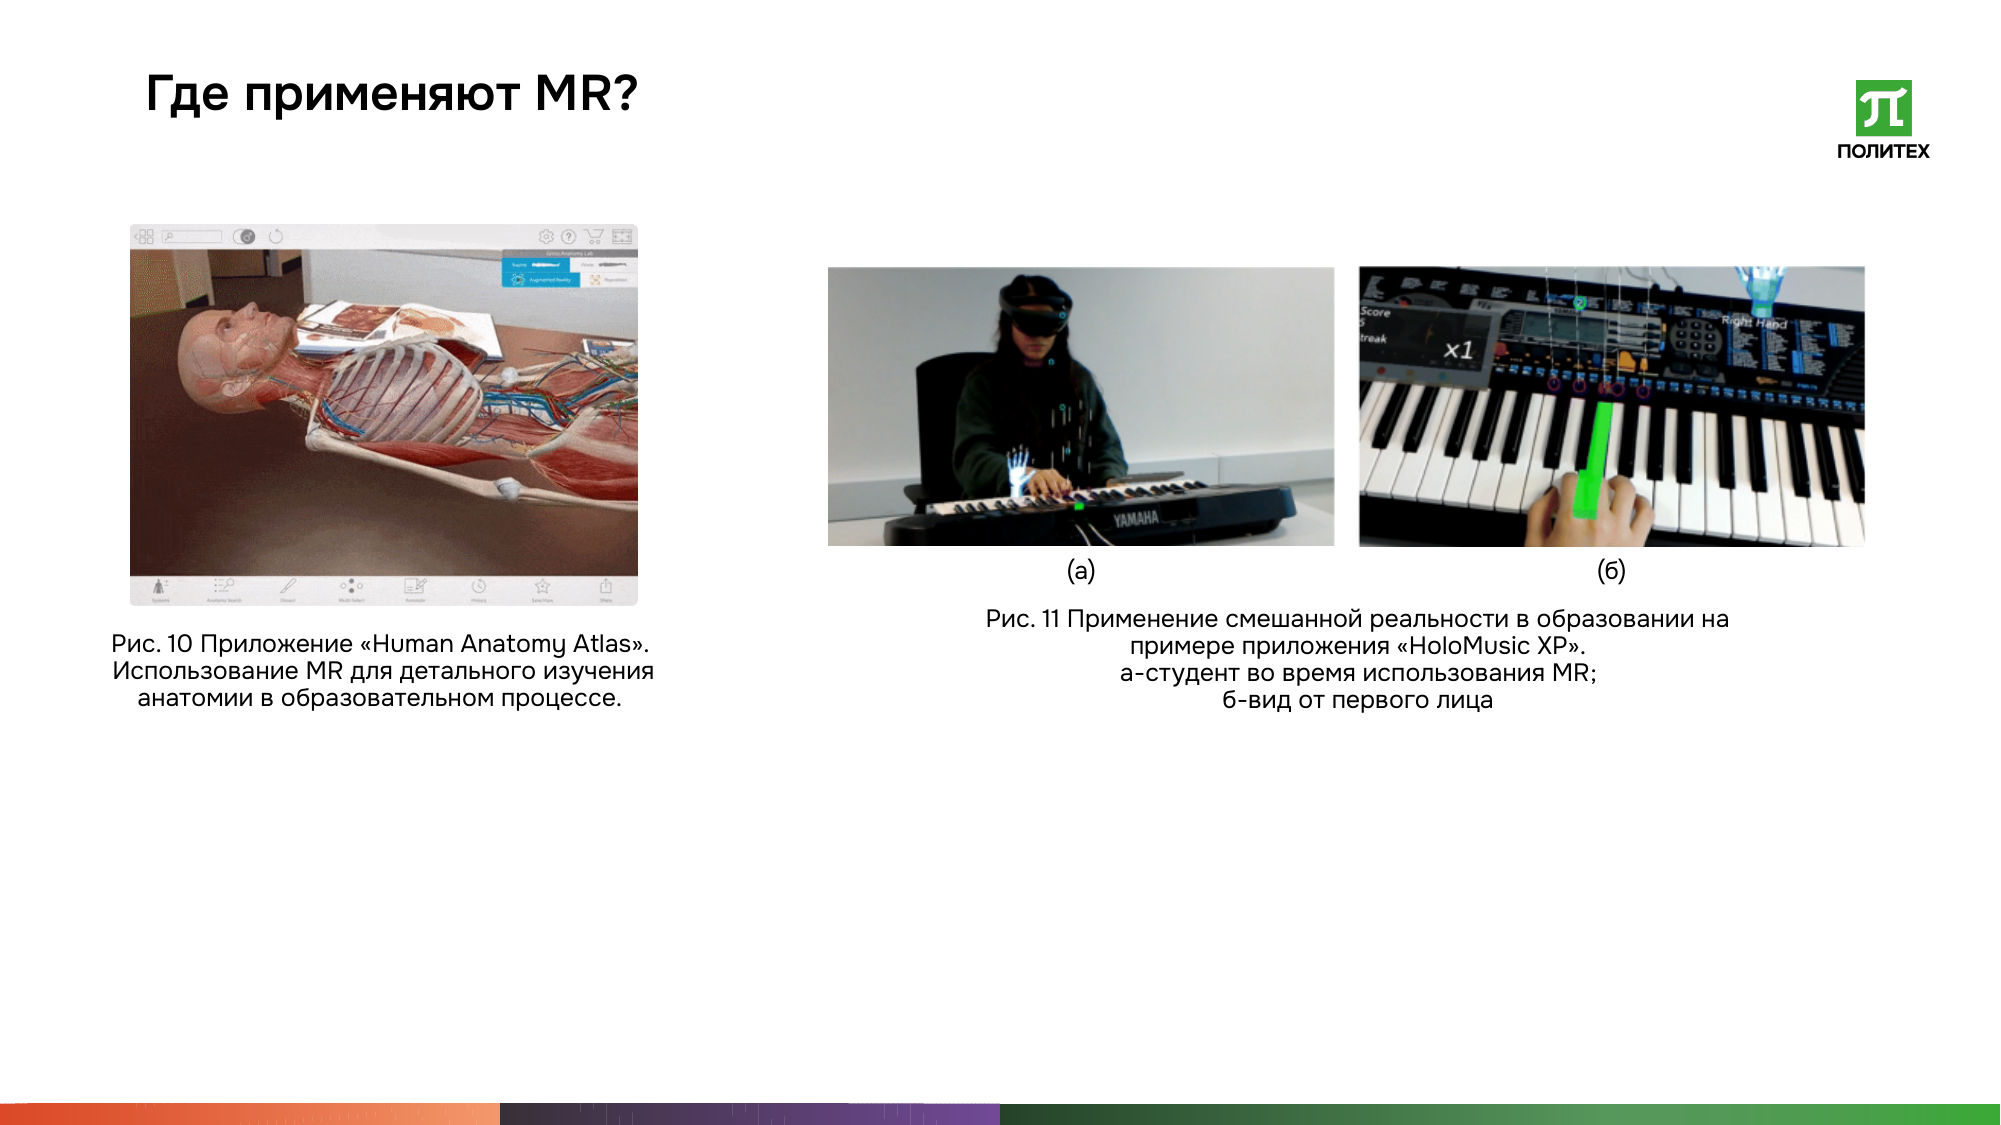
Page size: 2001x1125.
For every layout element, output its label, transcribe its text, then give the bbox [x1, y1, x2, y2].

picture [1358, 266, 1866, 547]
text_box Рис. 11 Применение смешанной реальности в образовании на примере приложения «HoloMusic XP». а-студент во время использования MR; б-вид от первого лица [967, 598, 1750, 722]
picture [828, 267, 1335, 546]
picture [130, 224, 638, 607]
text_box (б) [1565, 551, 1658, 593]
text_box (а) [1035, 551, 1128, 593]
title Где применяют MR? [130, 60, 1612, 160]
text_box Рис. 10 Приложение «Human Anatomy Atlas». Использование MR для детального изучения анатомии в образовательном процессе. [69, 623, 698, 720]
picture [1838, 80, 1930, 158]
